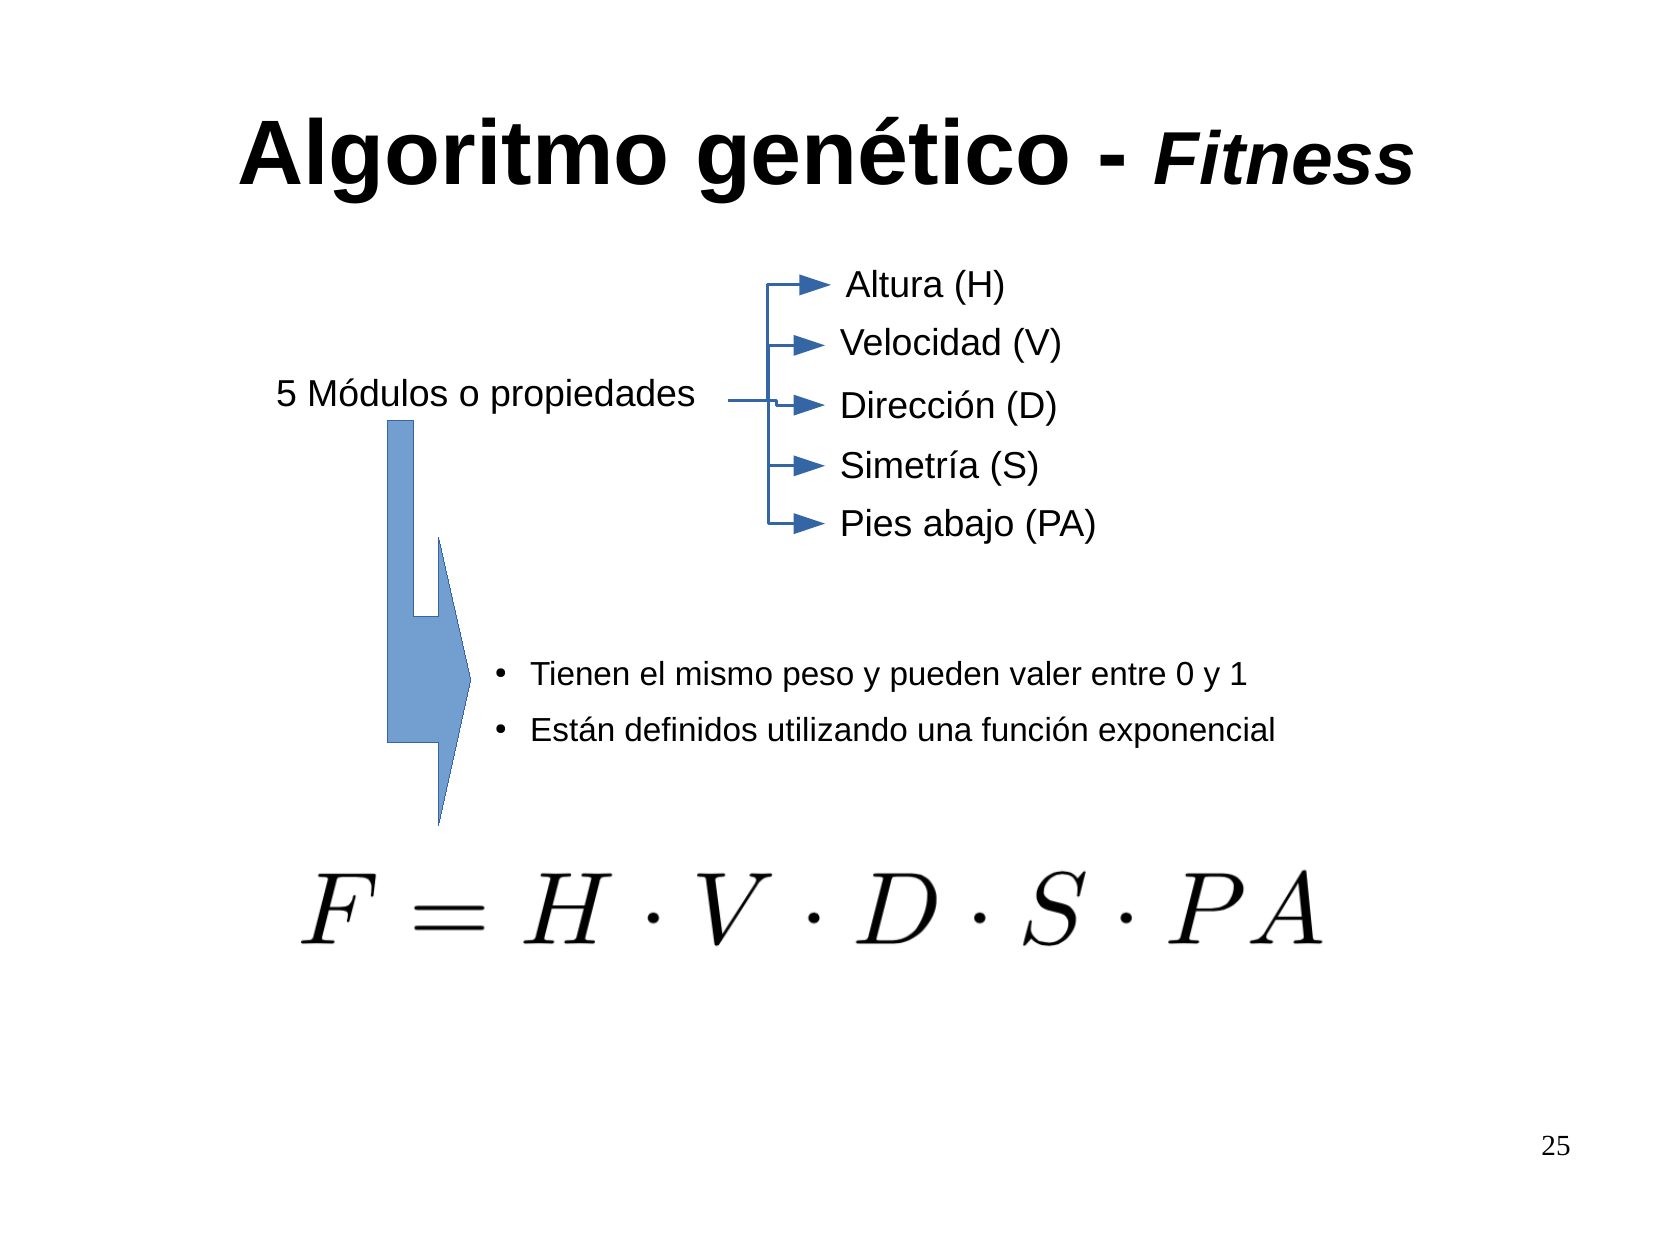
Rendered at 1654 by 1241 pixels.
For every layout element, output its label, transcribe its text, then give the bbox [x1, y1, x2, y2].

text_box Dirección (D) [825, 376, 1126, 434]
text_box Pies abajo (PA) [825, 495, 1156, 553]
picture [285, 855, 1350, 975]
text_box Simetría (S) [825, 437, 1111, 495]
text_box Velocidad (V) [825, 313, 1096, 376]
text_box Altura (H) [830, 256, 1071, 313]
text_box Tienen el mismo peso y pueden valer entre 0 y 1 Están definidos utilizando una función exponencial [480, 630, 1441, 766]
title Algoritmo genético - Fitness [82, 49, 1571, 257]
text_box 5 Módulos o propiedades [261, 364, 729, 436]
text_box [387, 420, 471, 826]
